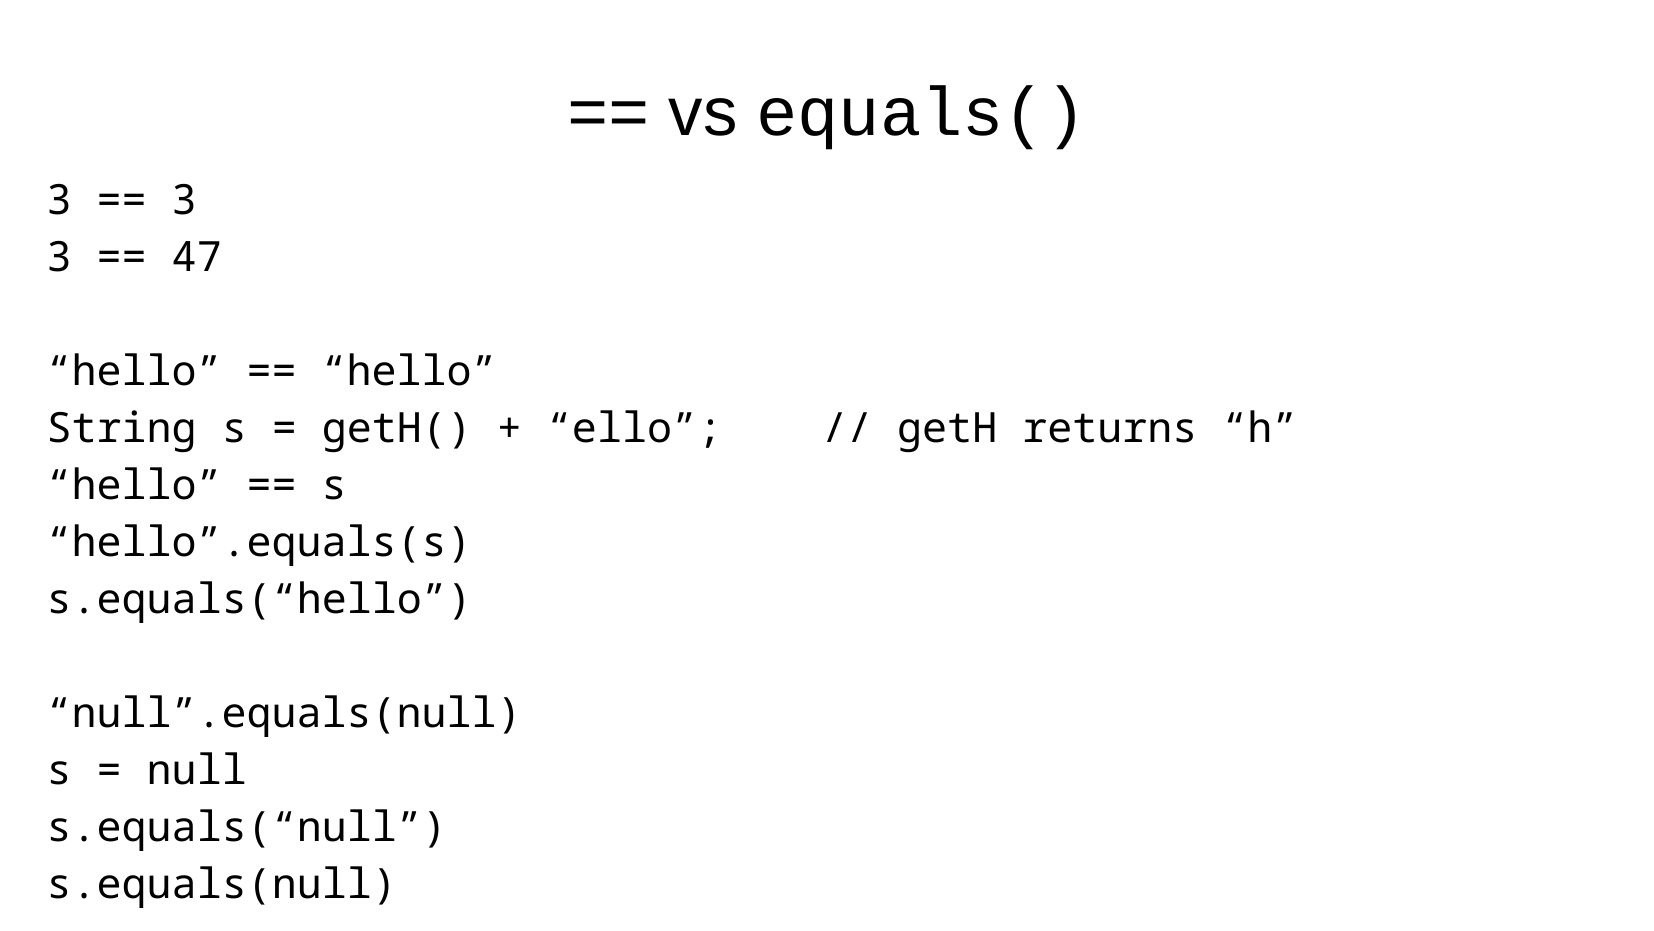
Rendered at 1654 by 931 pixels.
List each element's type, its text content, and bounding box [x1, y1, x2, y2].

text_box 3 == 3 3 == 47 “hello” == “hello” String s = getH() + “ello”; // getH returns “h” “hello” == s “hello”.equals(s) s.equals(“hello”) “null”.equals(null) s = null s.equals(“null”) s.equals(null) [31, 162, 1607, 903]
title == vs equals() [82, 37, 1571, 162]
